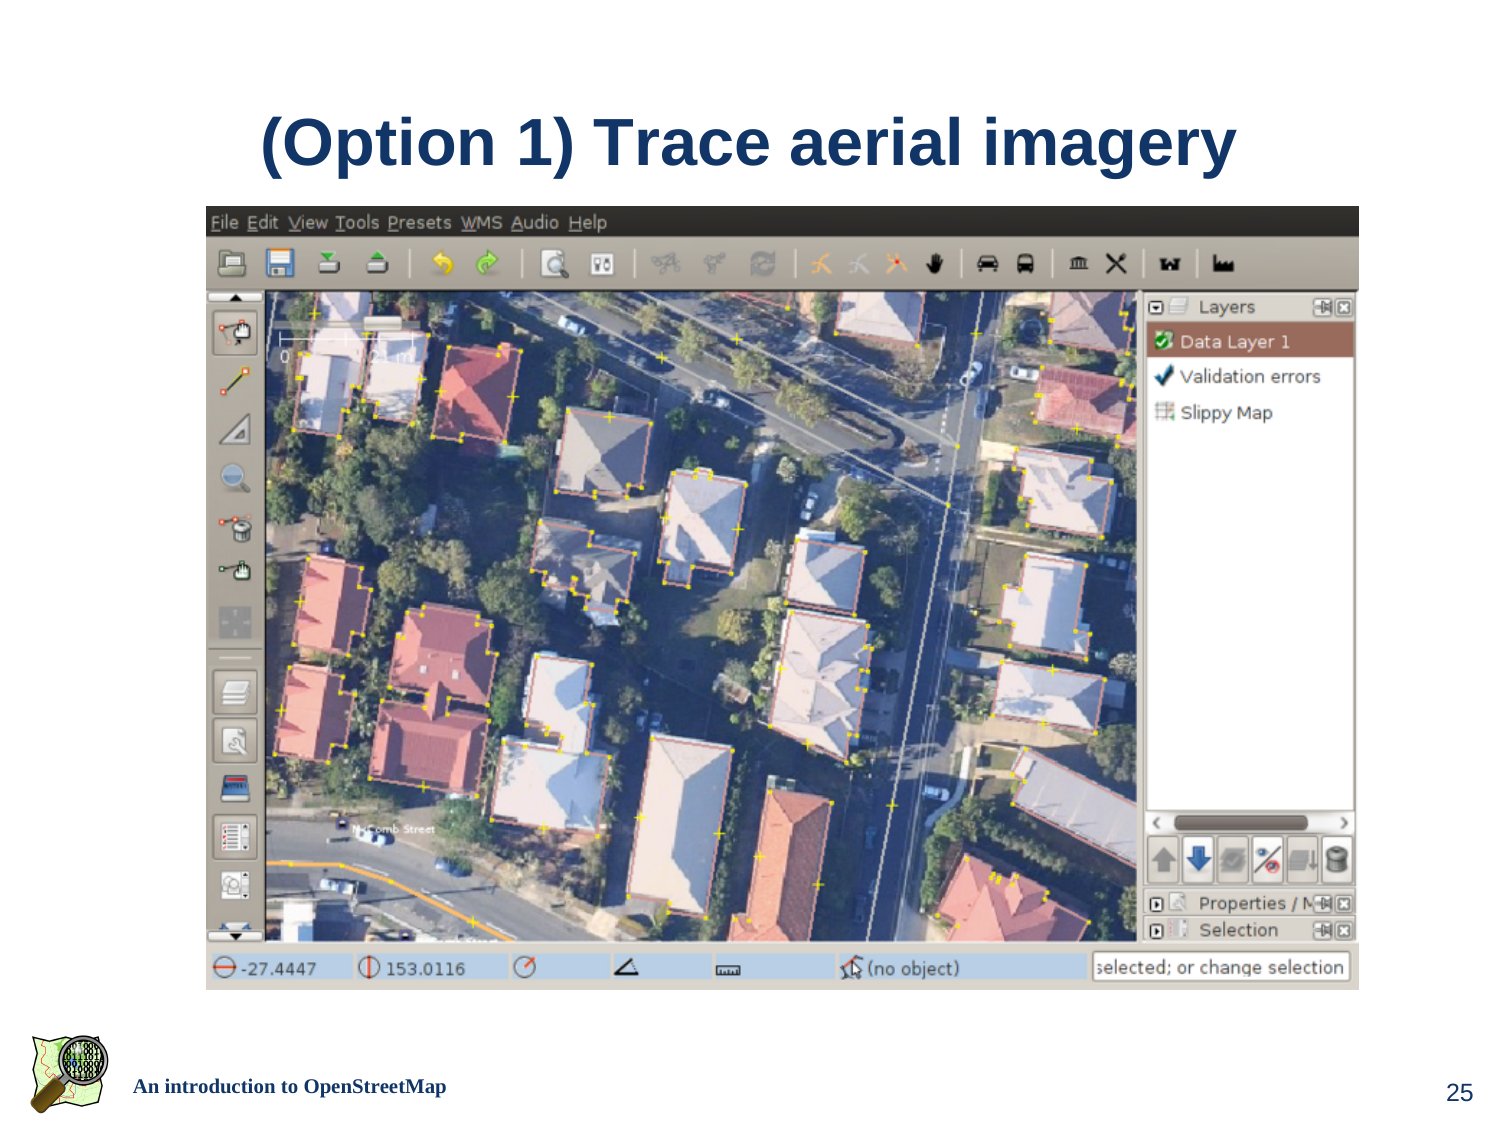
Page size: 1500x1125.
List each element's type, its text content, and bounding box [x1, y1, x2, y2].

picture [29, 1033, 110, 1114]
title (Option 1) Trace aerial imagery [74, 37, 1425, 240]
picture [206, 206, 1359, 990]
